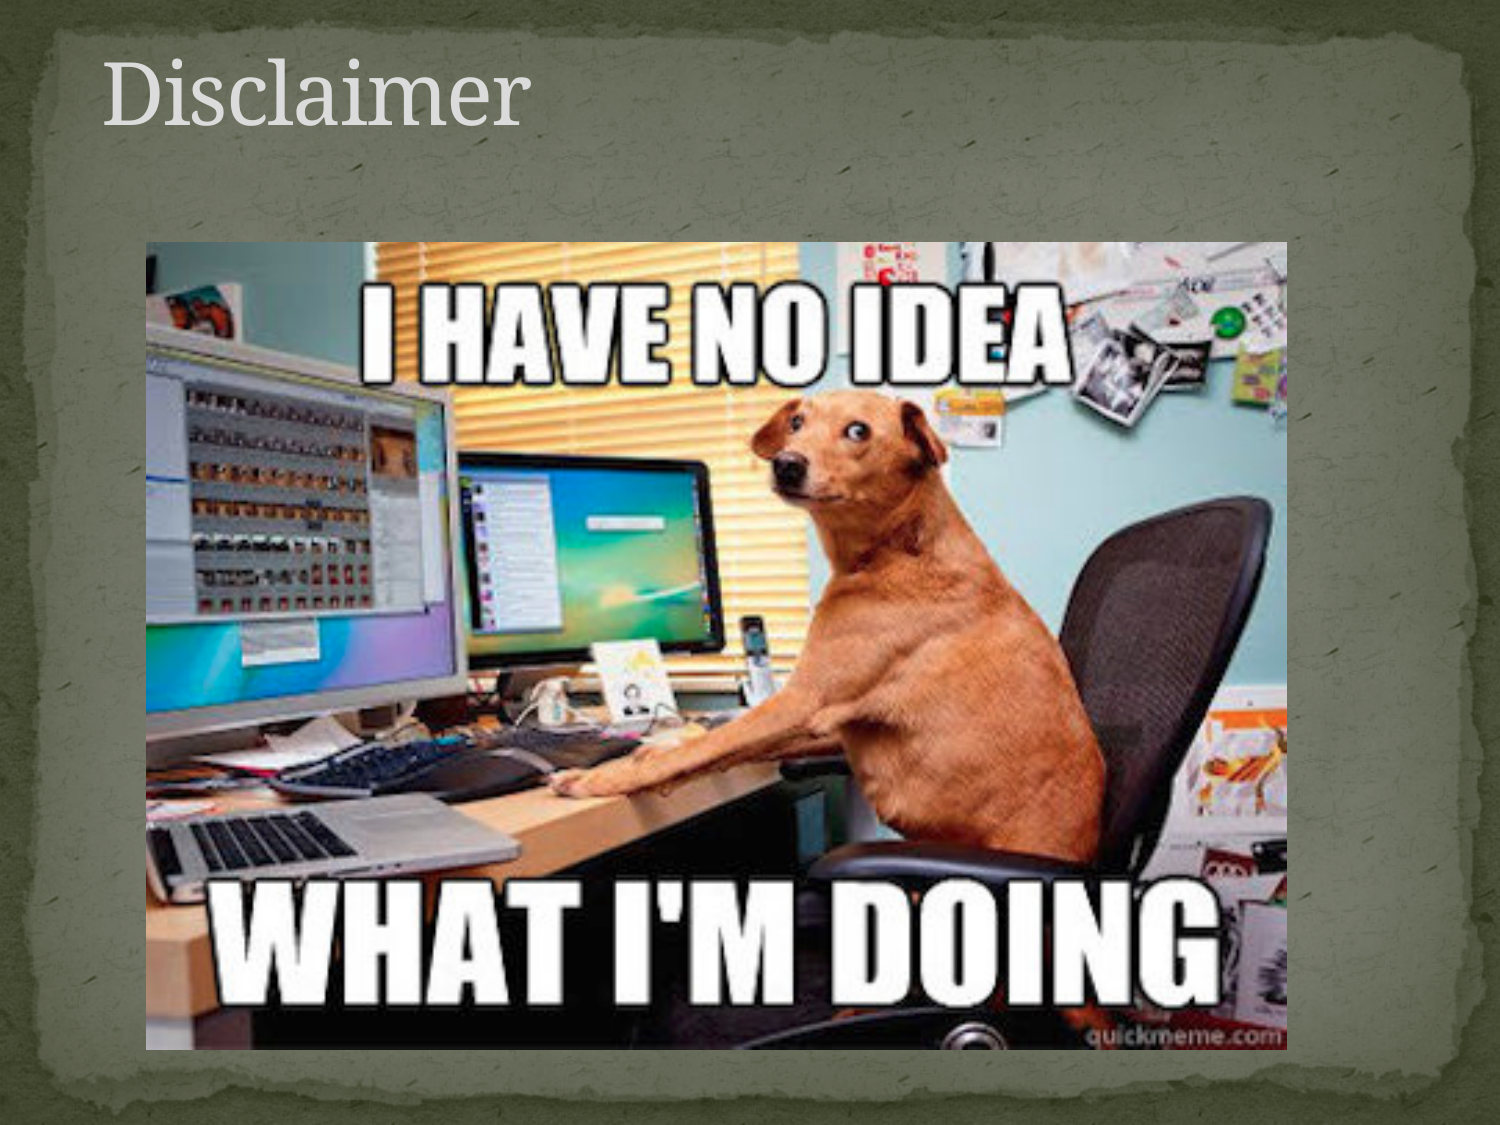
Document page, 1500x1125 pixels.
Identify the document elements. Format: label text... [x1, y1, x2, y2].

picture [0, 0, 1500, 1125]
title Disclaimer [86, 24, 1437, 150]
